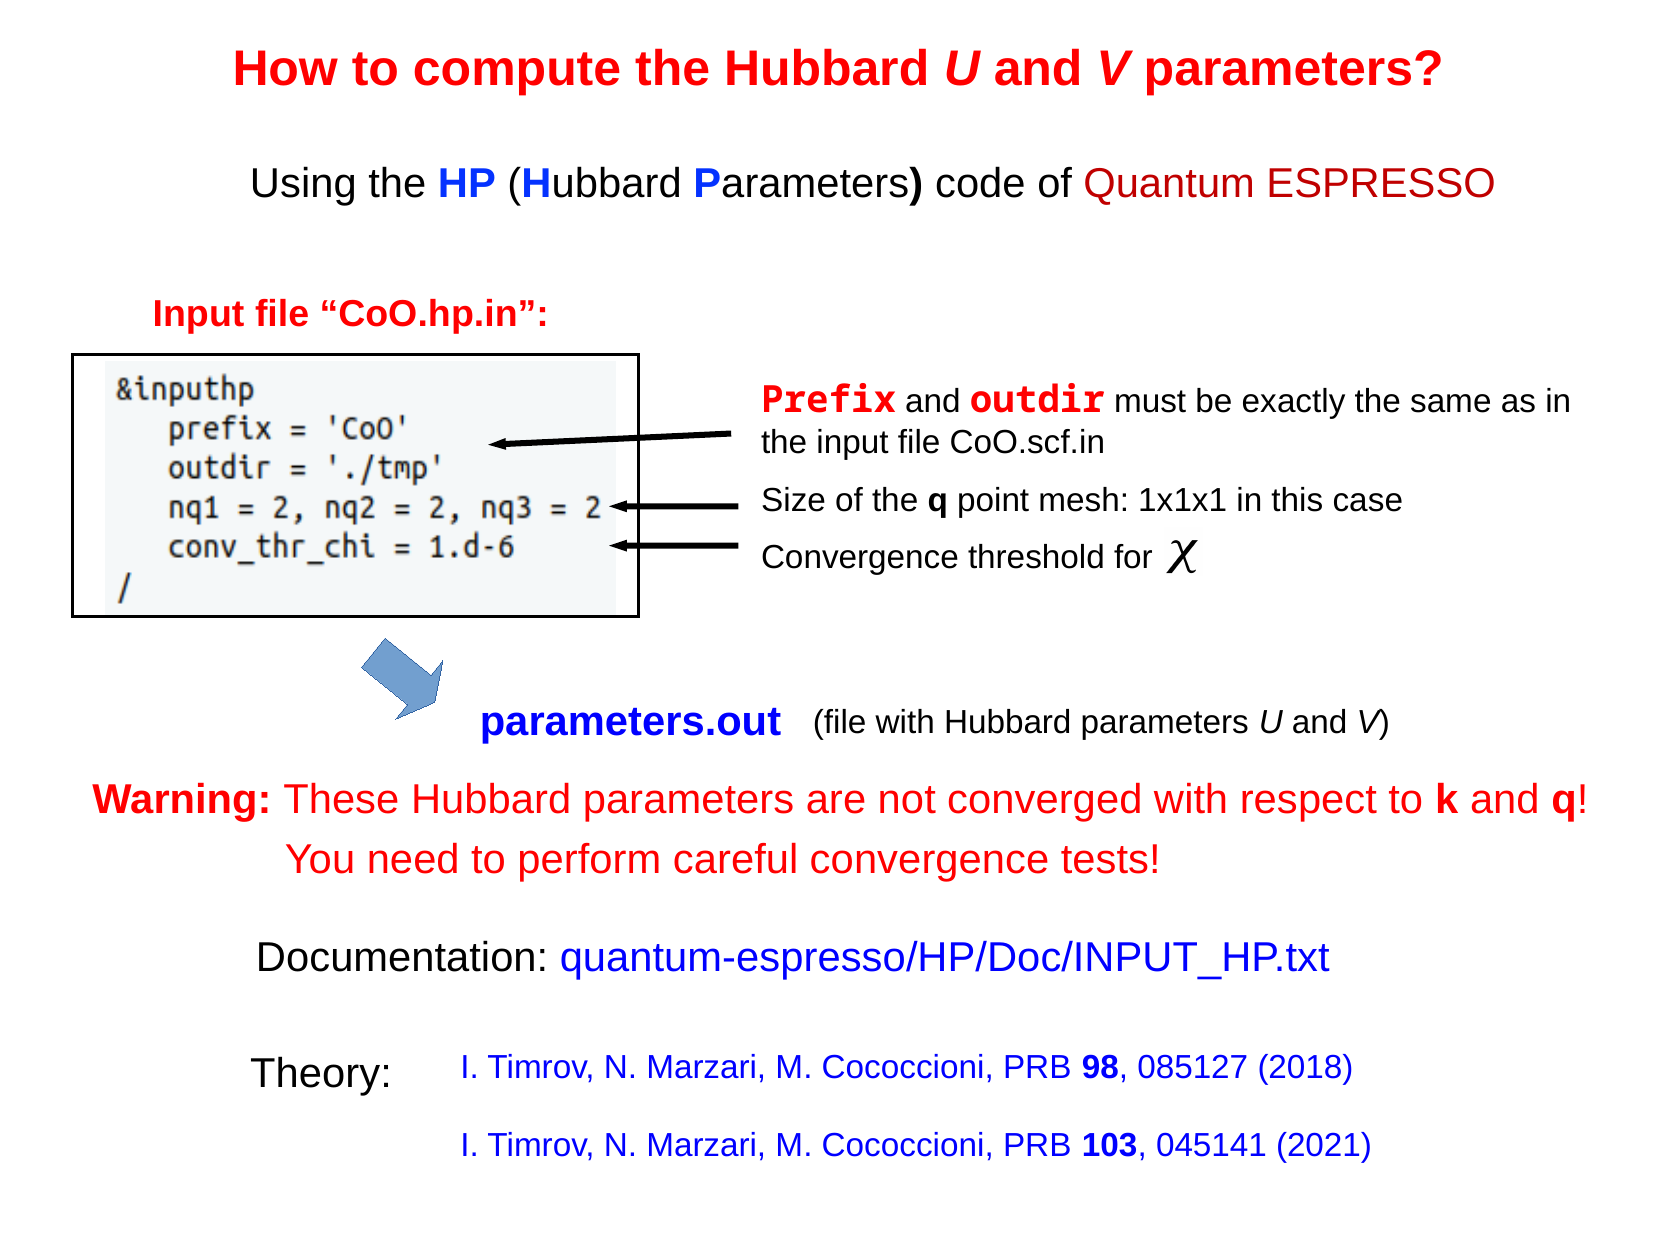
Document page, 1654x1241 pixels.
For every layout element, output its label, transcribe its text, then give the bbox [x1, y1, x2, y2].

text_box [361, 638, 443, 720]
text_box You need to perform careful convergence tests! [270, 833, 1183, 892]
text_box Warning: These Hubbard parameters are not converged with respect to k and q! [77, 768, 1603, 833]
text_box Convergence threshold for [746, 531, 1426, 586]
text_box Input file “CoO.hp.in”: [137, 284, 564, 344]
text_box (file with Hubbard parameters U and V) [798, 695, 1477, 750]
text_box parameters.out [465, 690, 796, 752]
picture [105, 361, 616, 615]
text_box Theory: [235, 1039, 407, 1104]
text_box Size of the q point mesh: 1x1x1 in this case [746, 474, 1426, 528]
text_box Using the HP (Hubbard Parameters) code of Quantum ESPRESSO [235, 152, 1521, 217]
title How to compute the Hubbard U and V parameters? [94, 22, 1583, 109]
text_box I. Timrov, N. Marzari, M. Cococcioni, PRB 98, 085127 (2018) [445, 1041, 1378, 1094]
text_box Prefix and outdir must be exactly the same as in the input file CoO.scf.in [746, 365, 1587, 466]
picture [1164, 527, 1203, 576]
text_box Documentation: quantum-espresso/HP/Doc/INPUT_HP.txt [241, 925, 1353, 1038]
text_box I. Timrov, N. Marzari, M. Cococcioni, PRB 103, 045141 (2021) [445, 1119, 1397, 1173]
